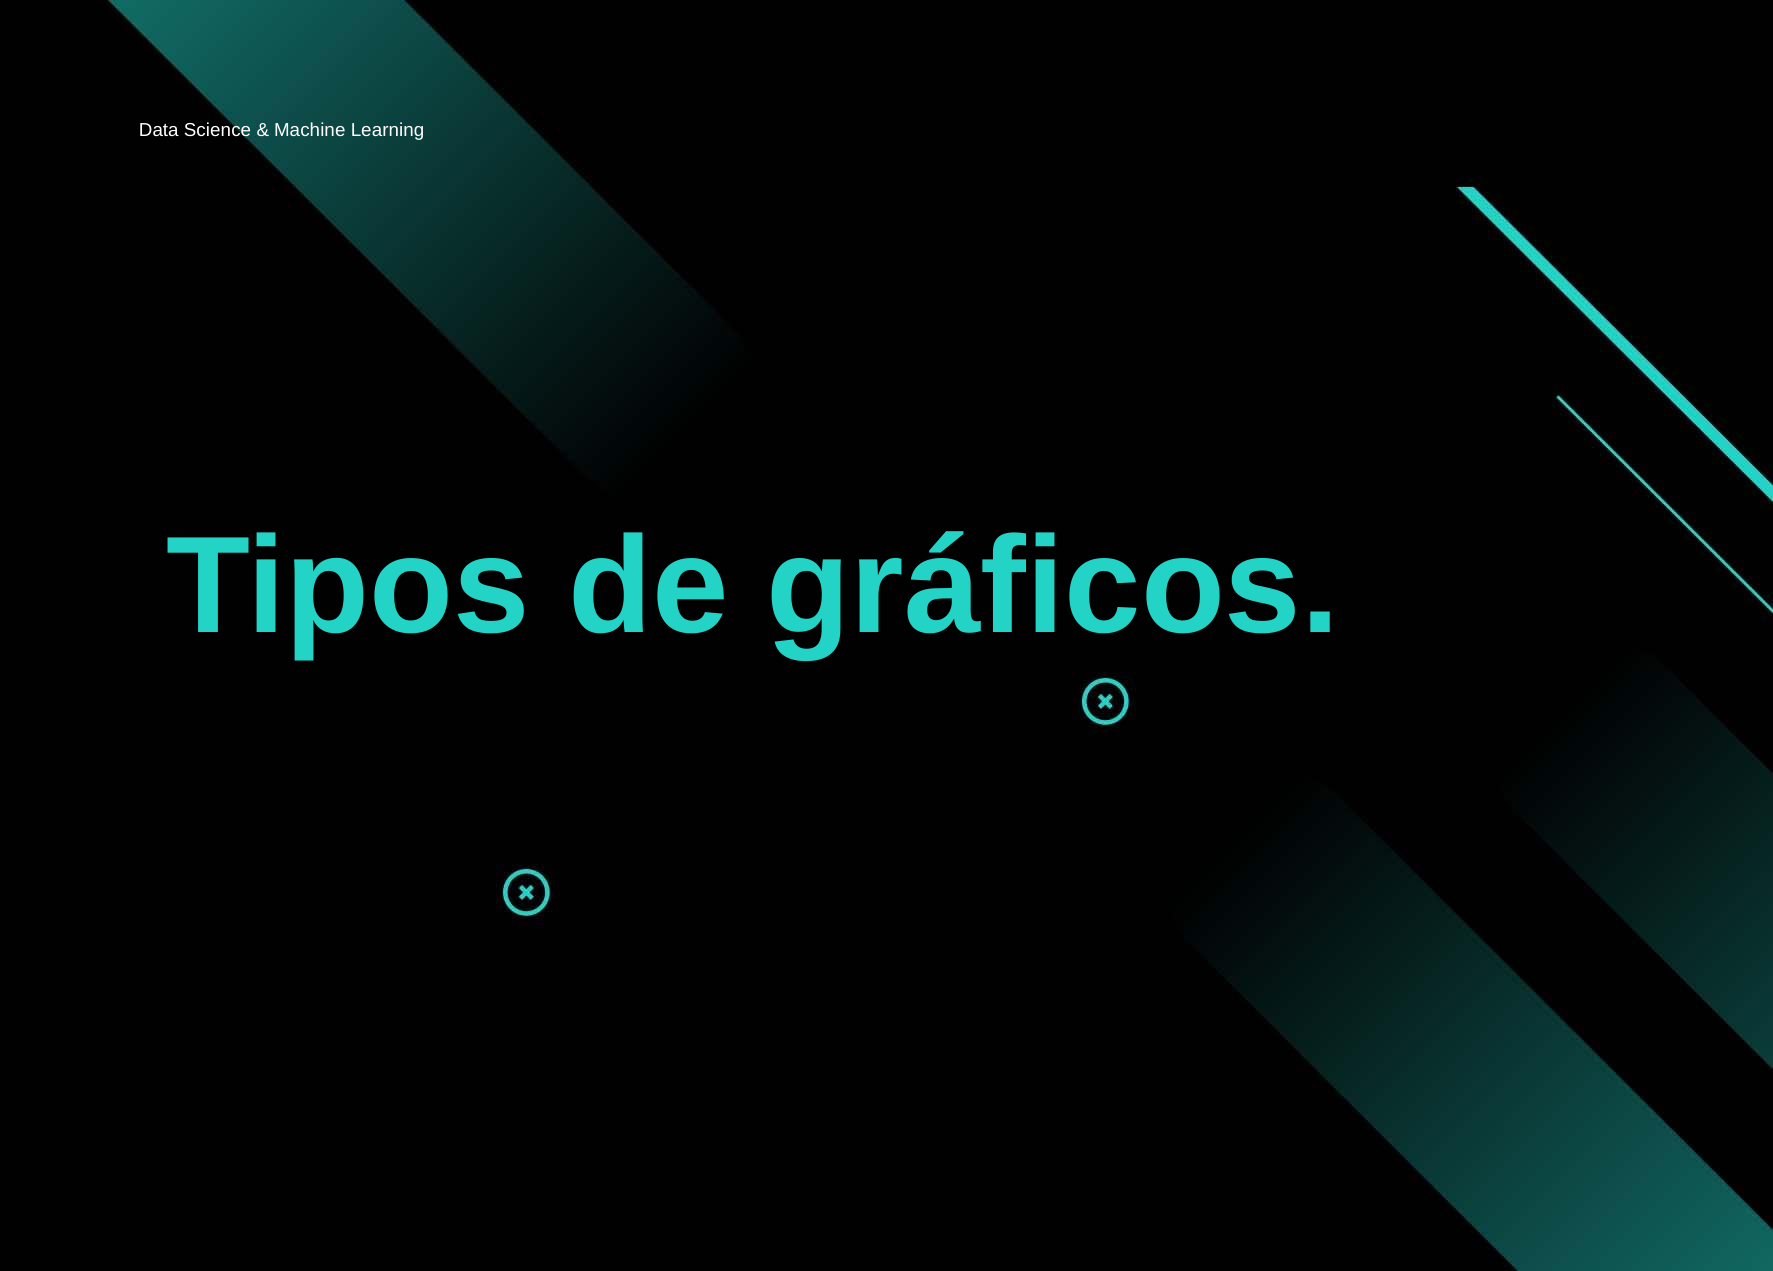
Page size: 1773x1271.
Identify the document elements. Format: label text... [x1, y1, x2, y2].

list Tipos de gráficos. [151, 470, 1453, 585]
list Data Science & Machine Learning [123, 109, 1331, 156]
picture [0, 0, 1773, 1271]
